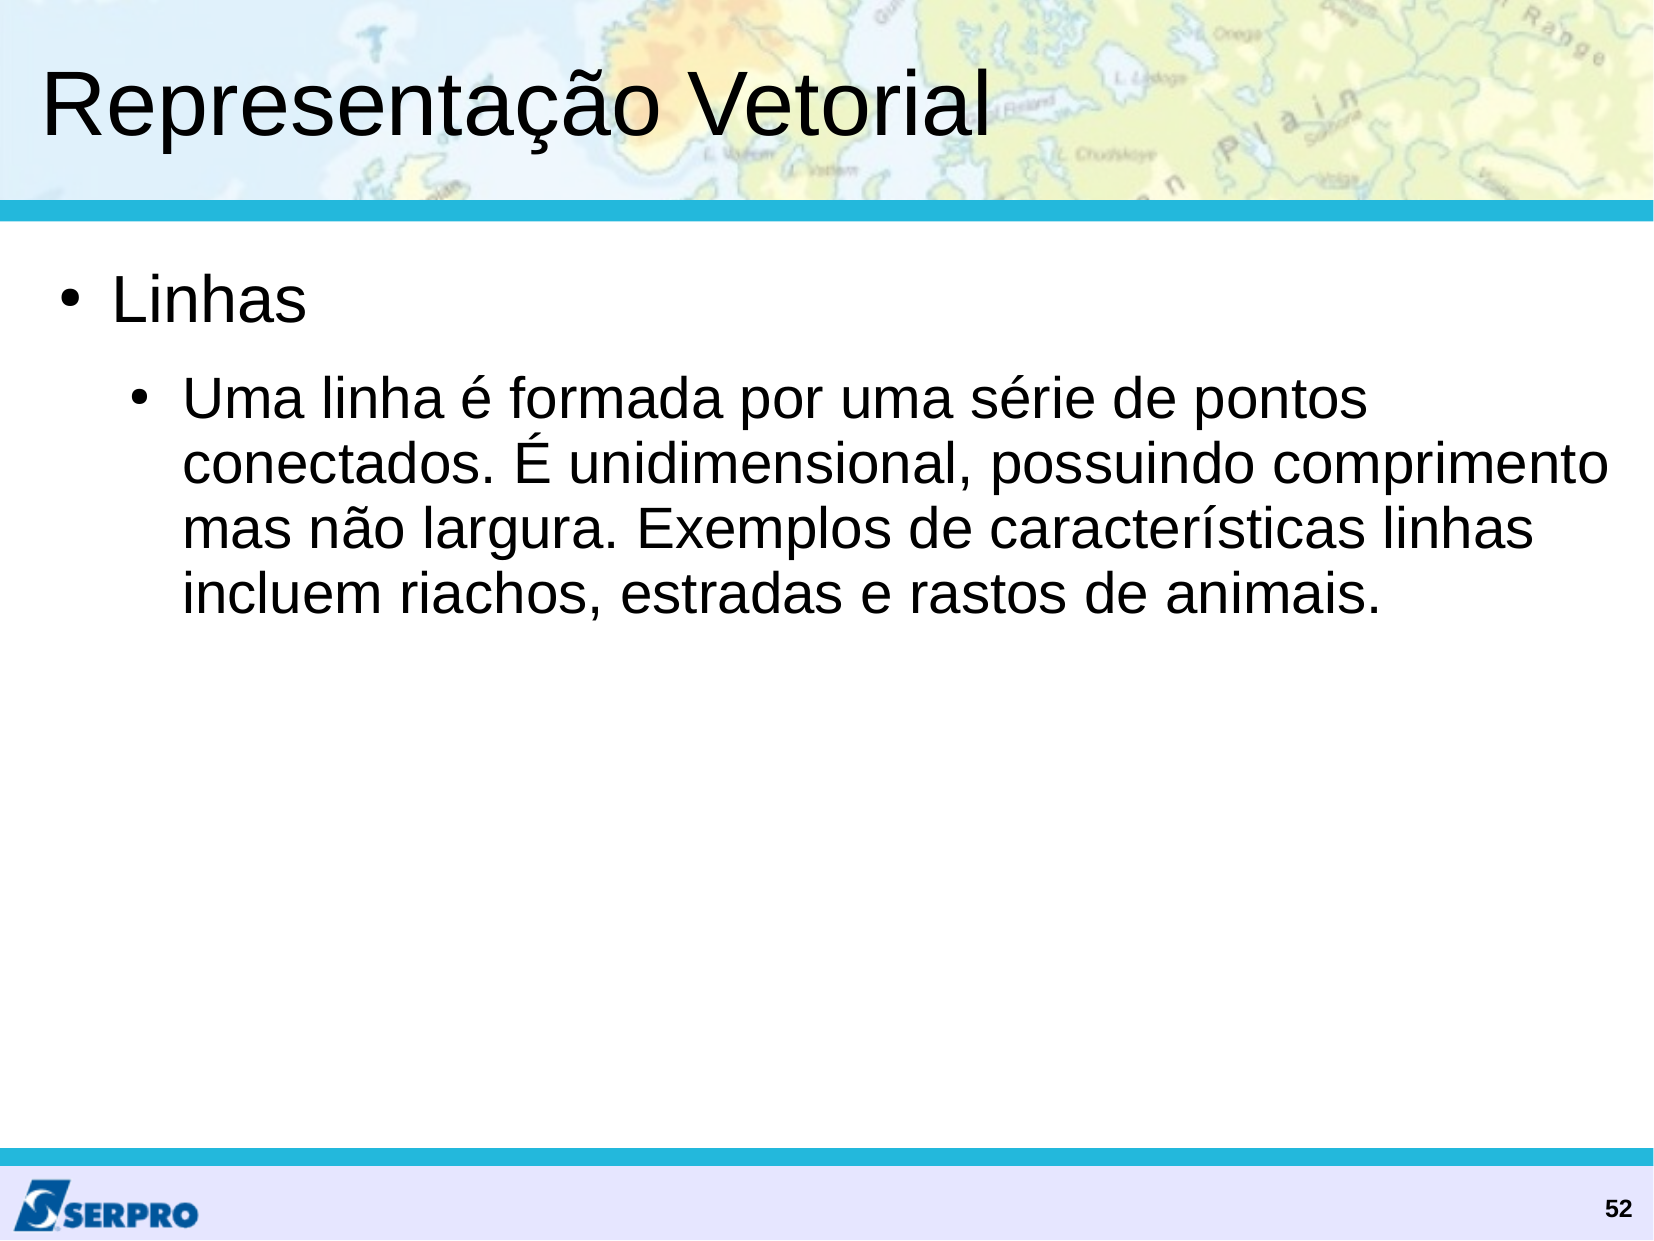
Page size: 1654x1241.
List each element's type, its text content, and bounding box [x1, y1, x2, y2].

list Linhas Uma linha é formada por uma série de pontos conectados. É unidimensional, possuindo comprimento mas não largura. Exemplos de características linhas incluem riachos, estradas e rastos de animais. [40, 261, 1616, 1081]
picture [10, 1177, 201, 1235]
title Representação Vetorial [40, 49, 1614, 159]
